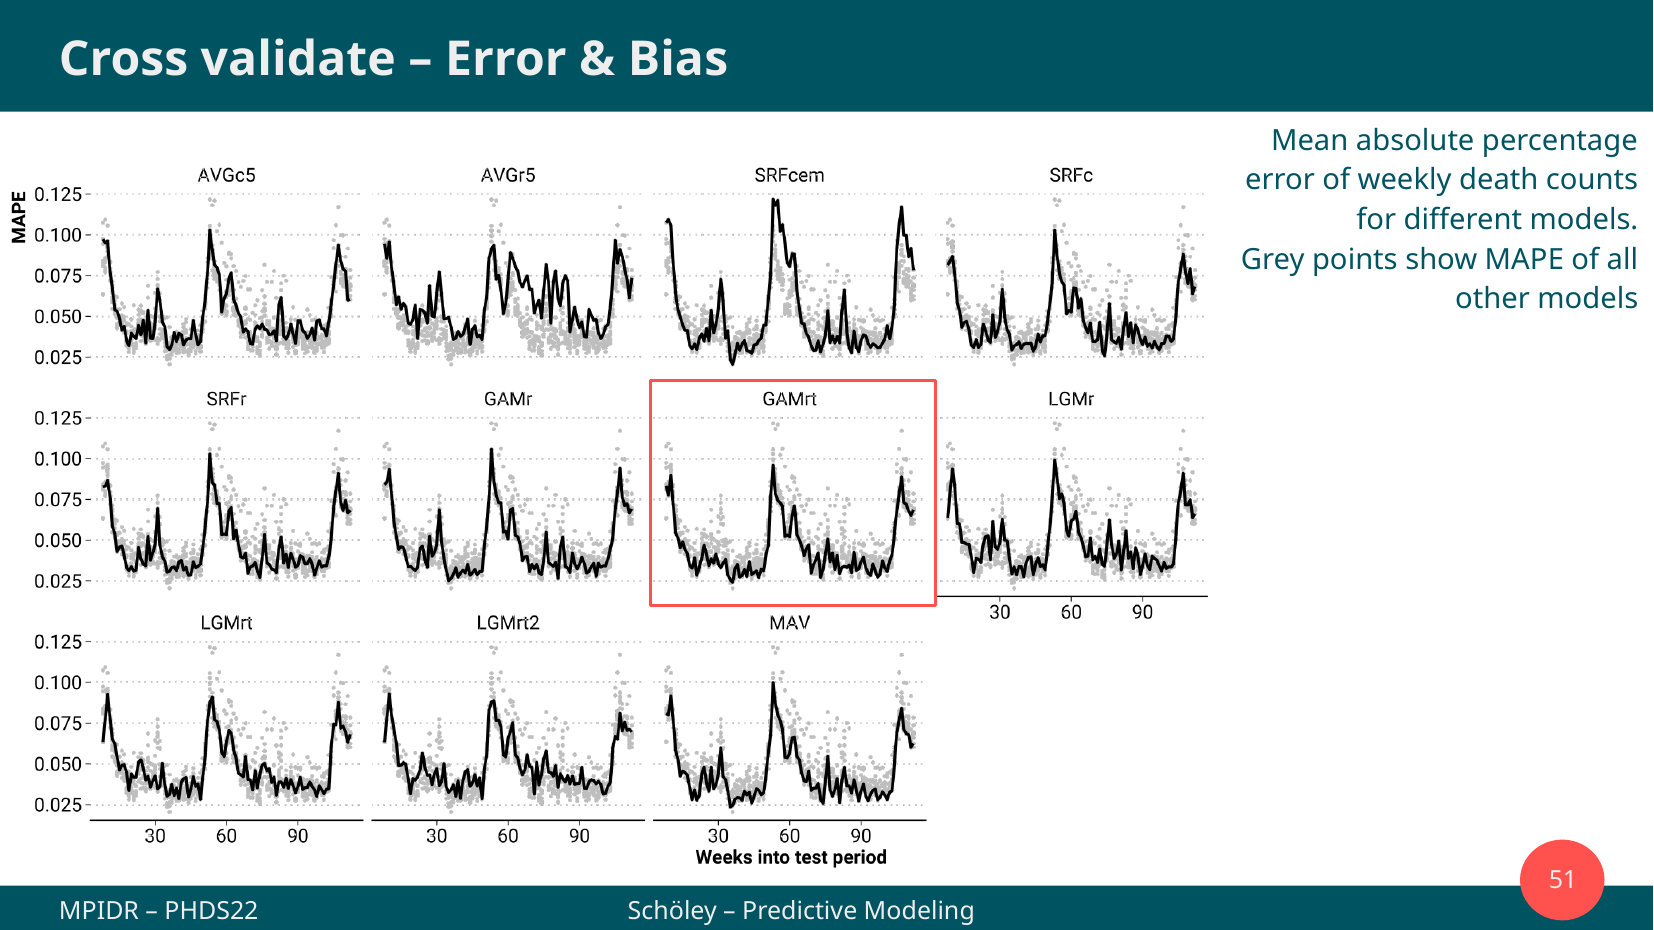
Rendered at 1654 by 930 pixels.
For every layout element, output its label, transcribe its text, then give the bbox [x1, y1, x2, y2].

text_box Mean absolute percentage error of weekly death counts for different models. Grey points show MAPE of all other models [1215, 111, 1653, 403]
title Cross validate – Error & Bias [58, 0, 1594, 117]
picture [2, 149, 1216, 878]
